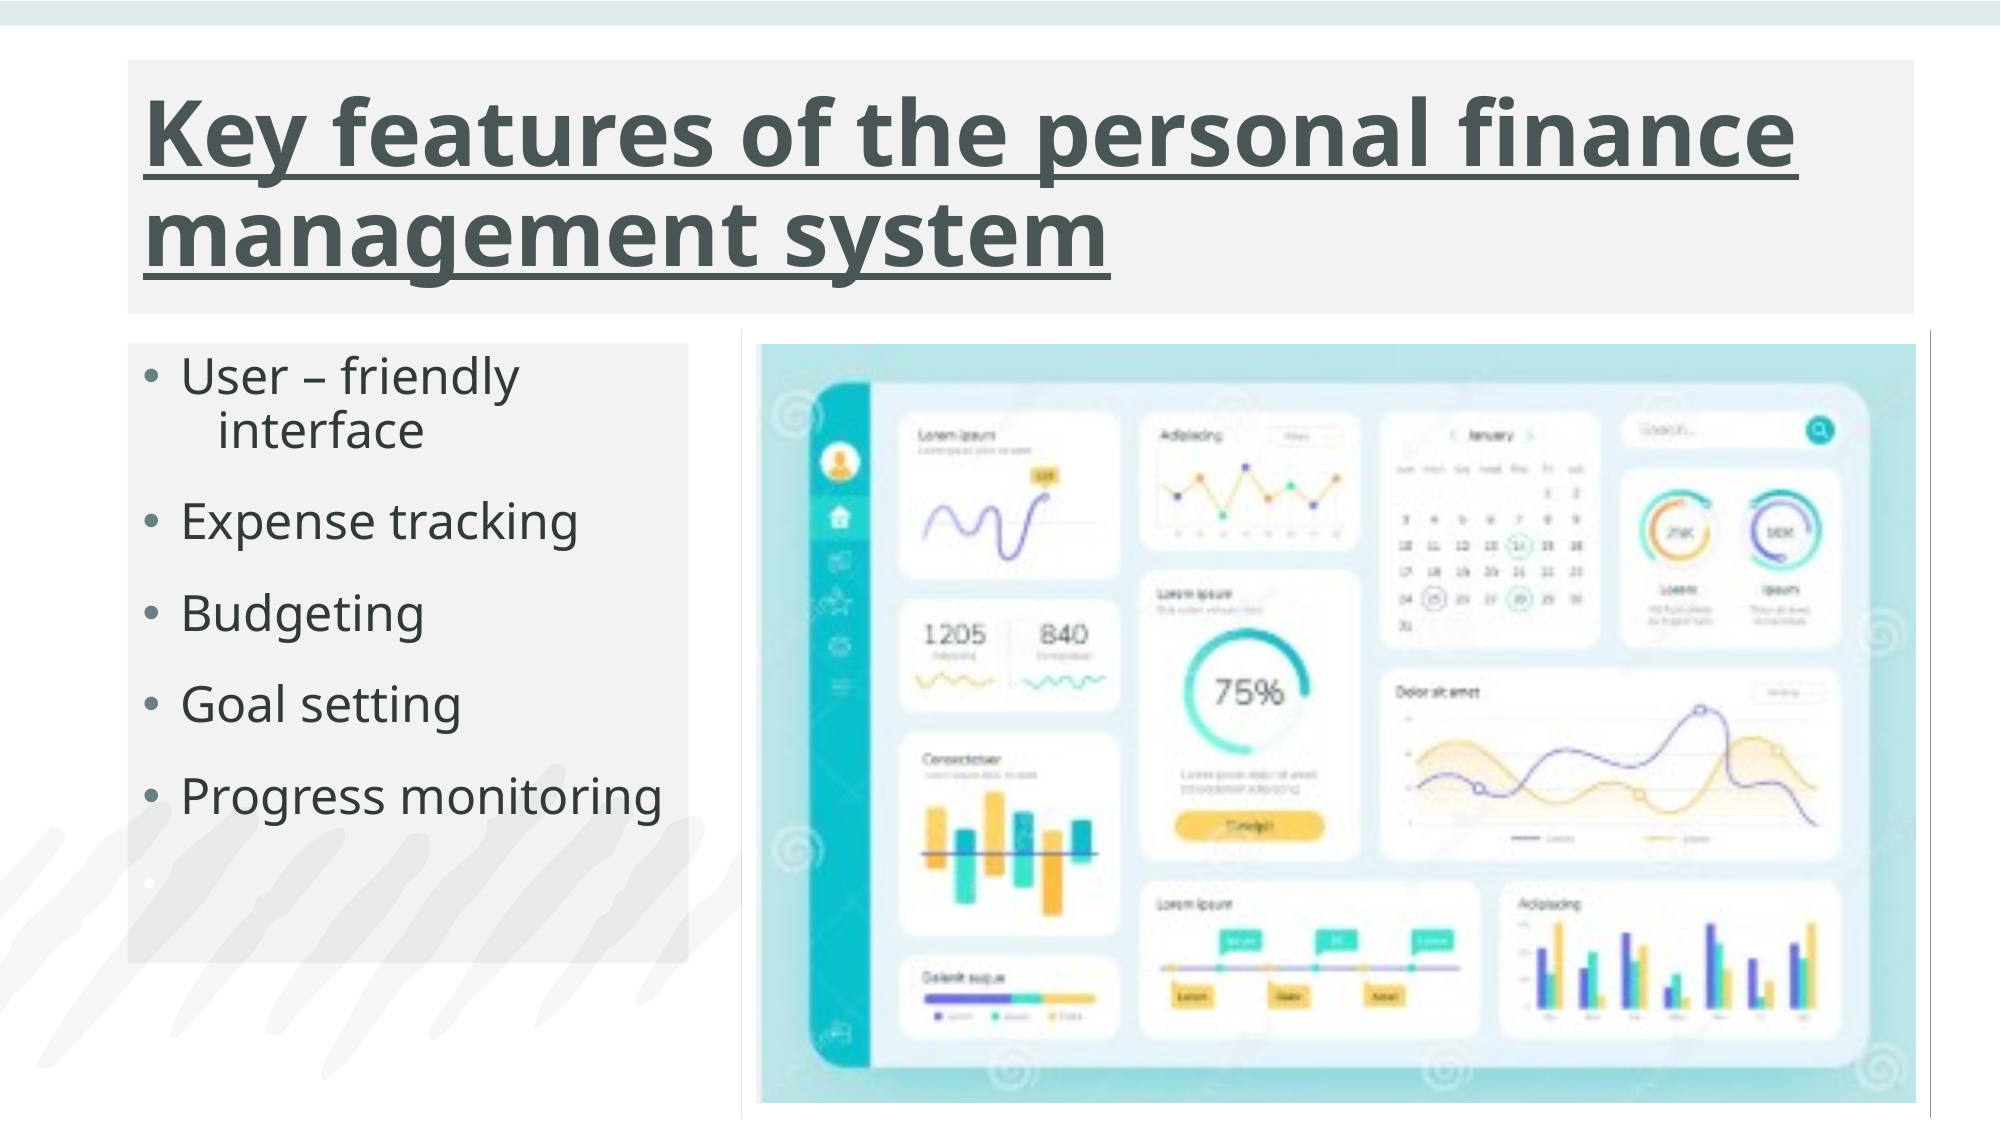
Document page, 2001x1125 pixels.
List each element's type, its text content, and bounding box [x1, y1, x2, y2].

picture [756, 344, 1916, 1104]
title Key features of the personal finance management system [127, 60, 1914, 314]
list User – friendly interface Expense tracking Budgeting Goal setting Progress monitoring [127, 343, 689, 964]
